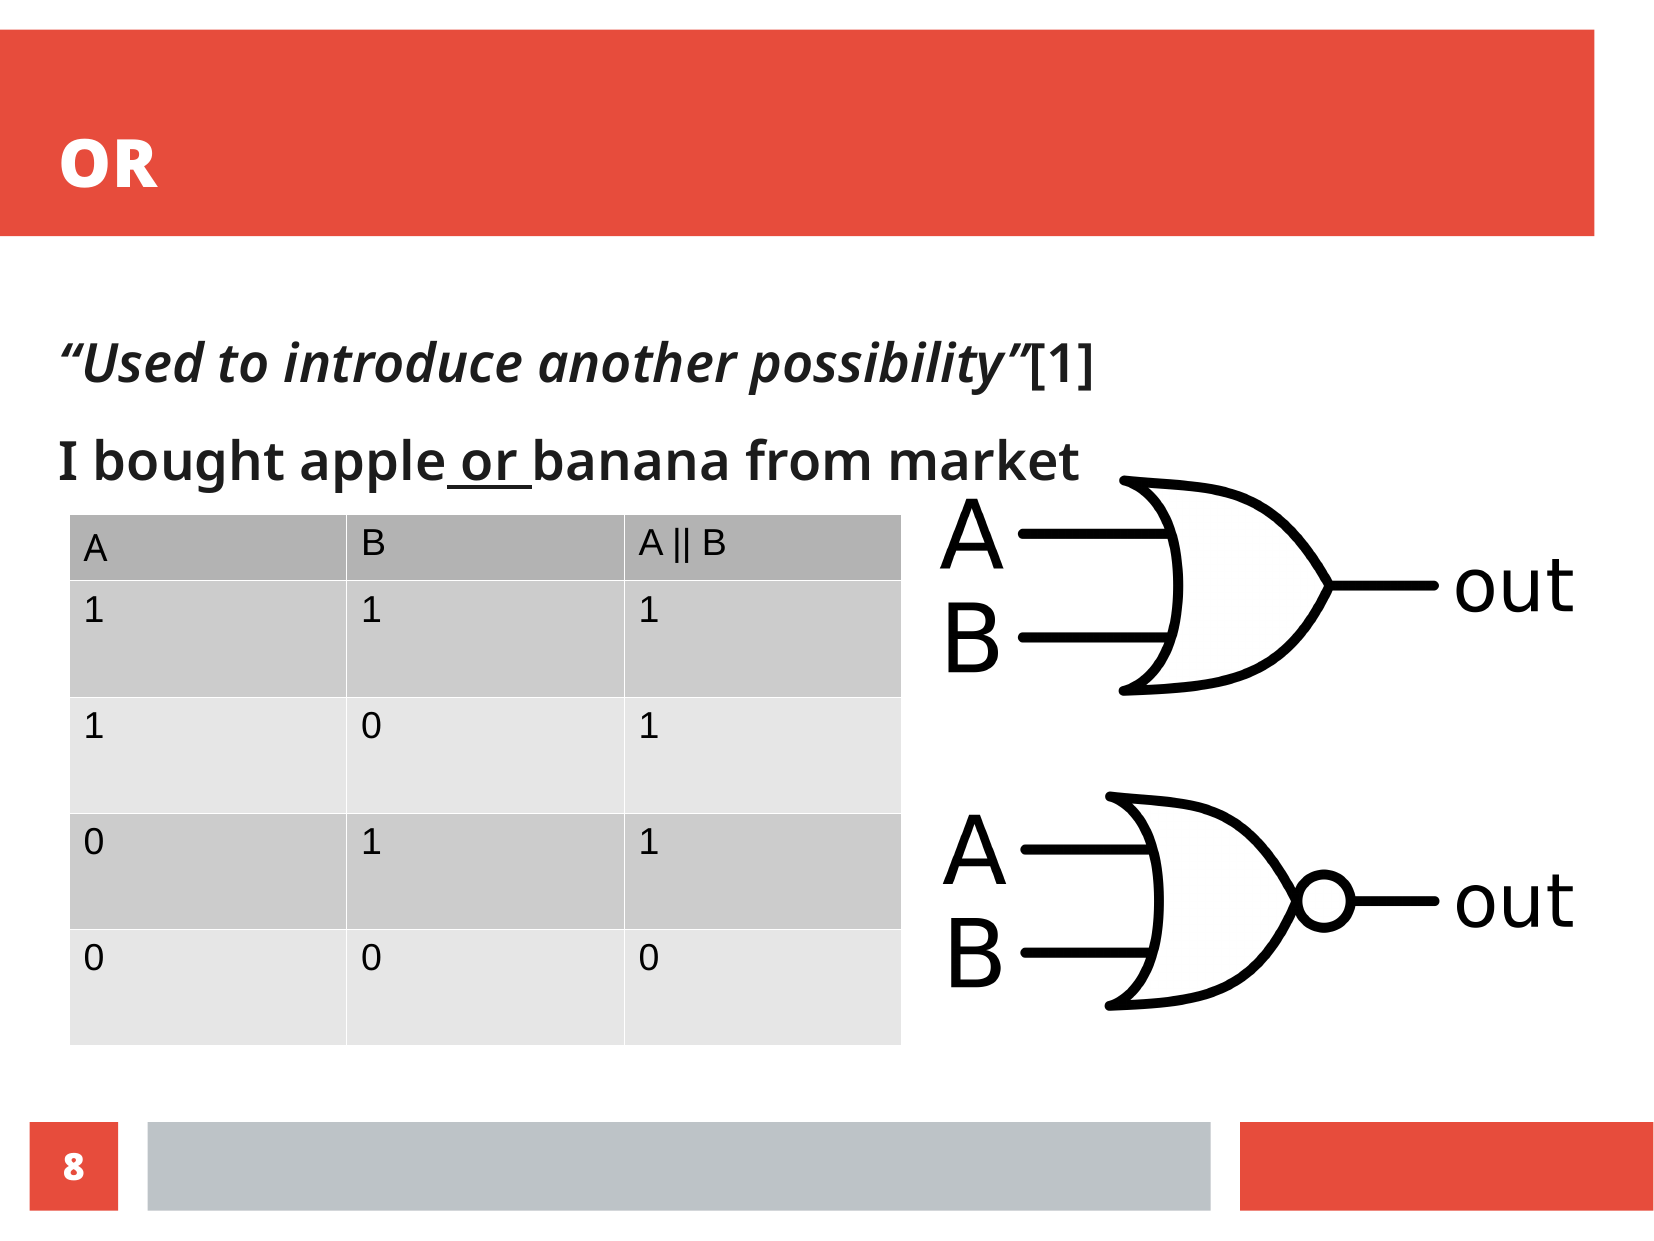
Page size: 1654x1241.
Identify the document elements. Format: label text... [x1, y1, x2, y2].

table_cell 1 [70, 581, 346, 697]
picture [927, 466, 1591, 706]
table_cell 0 [347, 698, 624, 813]
table_cell 1 [625, 814, 901, 929]
table_header A || B [625, 515, 901, 580]
table_cell 1 [347, 581, 624, 697]
table_cell 1 [70, 698, 346, 813]
table_header B [347, 515, 624, 580]
table_cell 0 [70, 930, 346, 1045]
table_cell 0 [625, 930, 901, 1045]
table_cell 0 [70, 814, 346, 929]
list “Used to introduce another possibility”[1] I bought apple or banana from market [59, 324, 1565, 1093]
table_cell 0 [347, 930, 624, 1045]
table_header A [70, 515, 346, 580]
table_cell 1 [625, 698, 901, 813]
table_cell 1 [625, 581, 901, 697]
picture [930, 782, 1591, 1021]
title OR [59, 59, 1595, 207]
table_cell 1 [347, 814, 624, 929]
